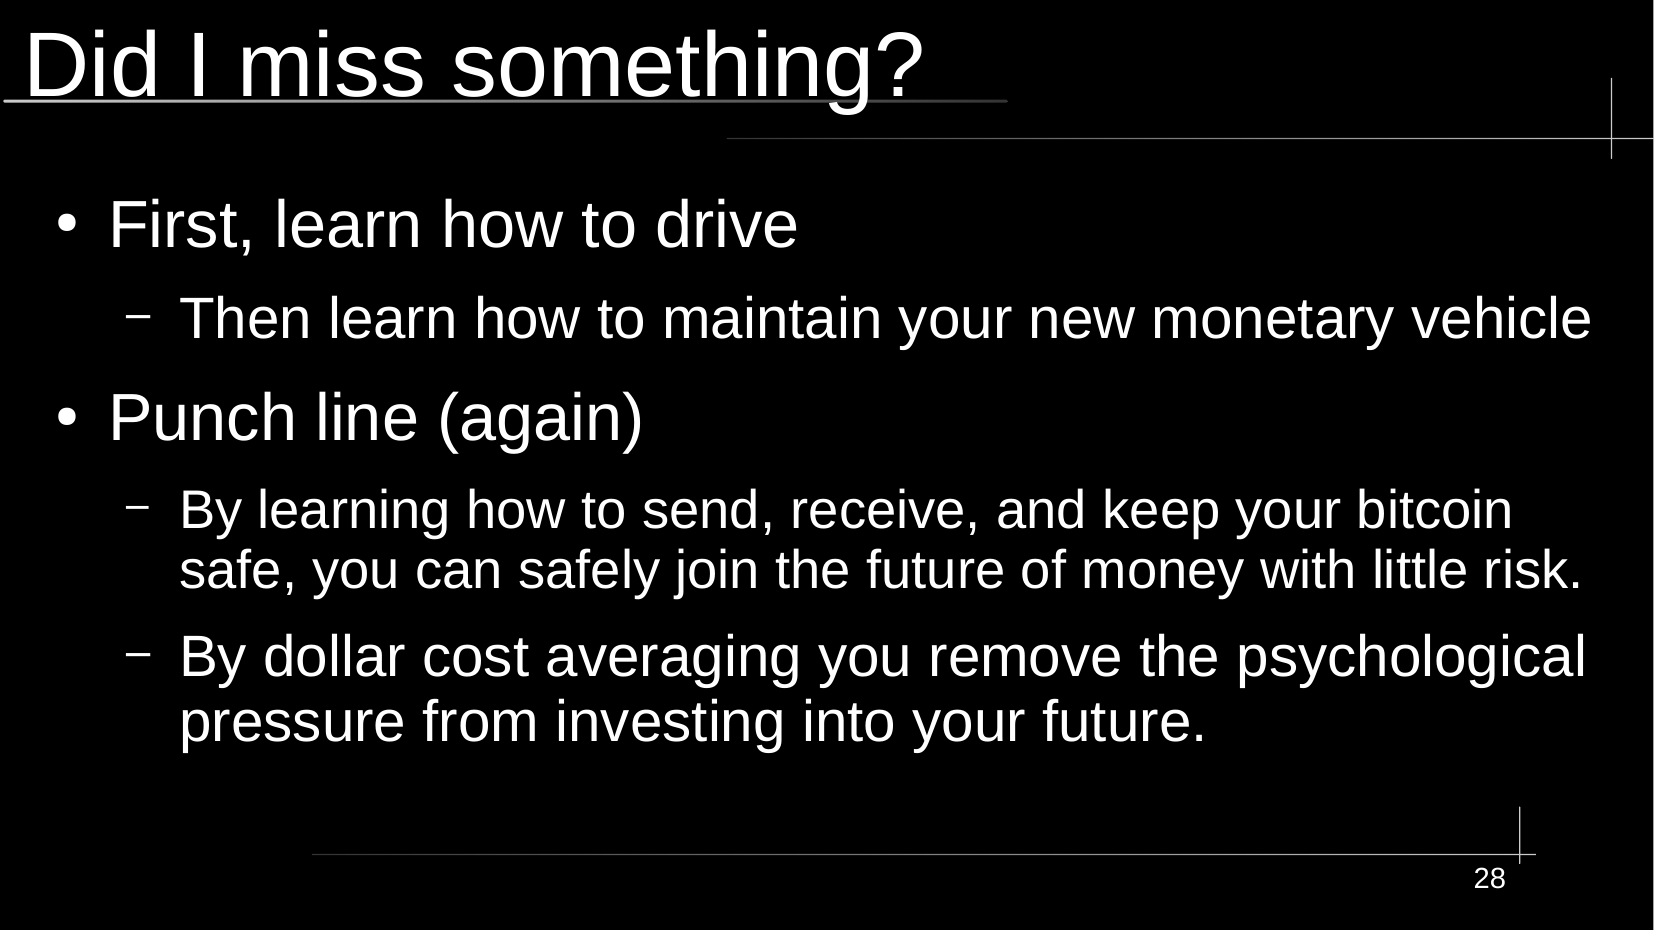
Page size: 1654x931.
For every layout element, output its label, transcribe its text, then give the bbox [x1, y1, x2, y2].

title Did I miss something? [23, 11, 1589, 119]
list First, learn how to drive Then learn how to maintain your new monetary vehicle Punch line (again) By learning how to send, receive, and keep your bitcoin safe, you can safely join the future of money with little risk. By dollar cost averaging you remove the psychological pressure from investing into your future. [37, 187, 1613, 833]
